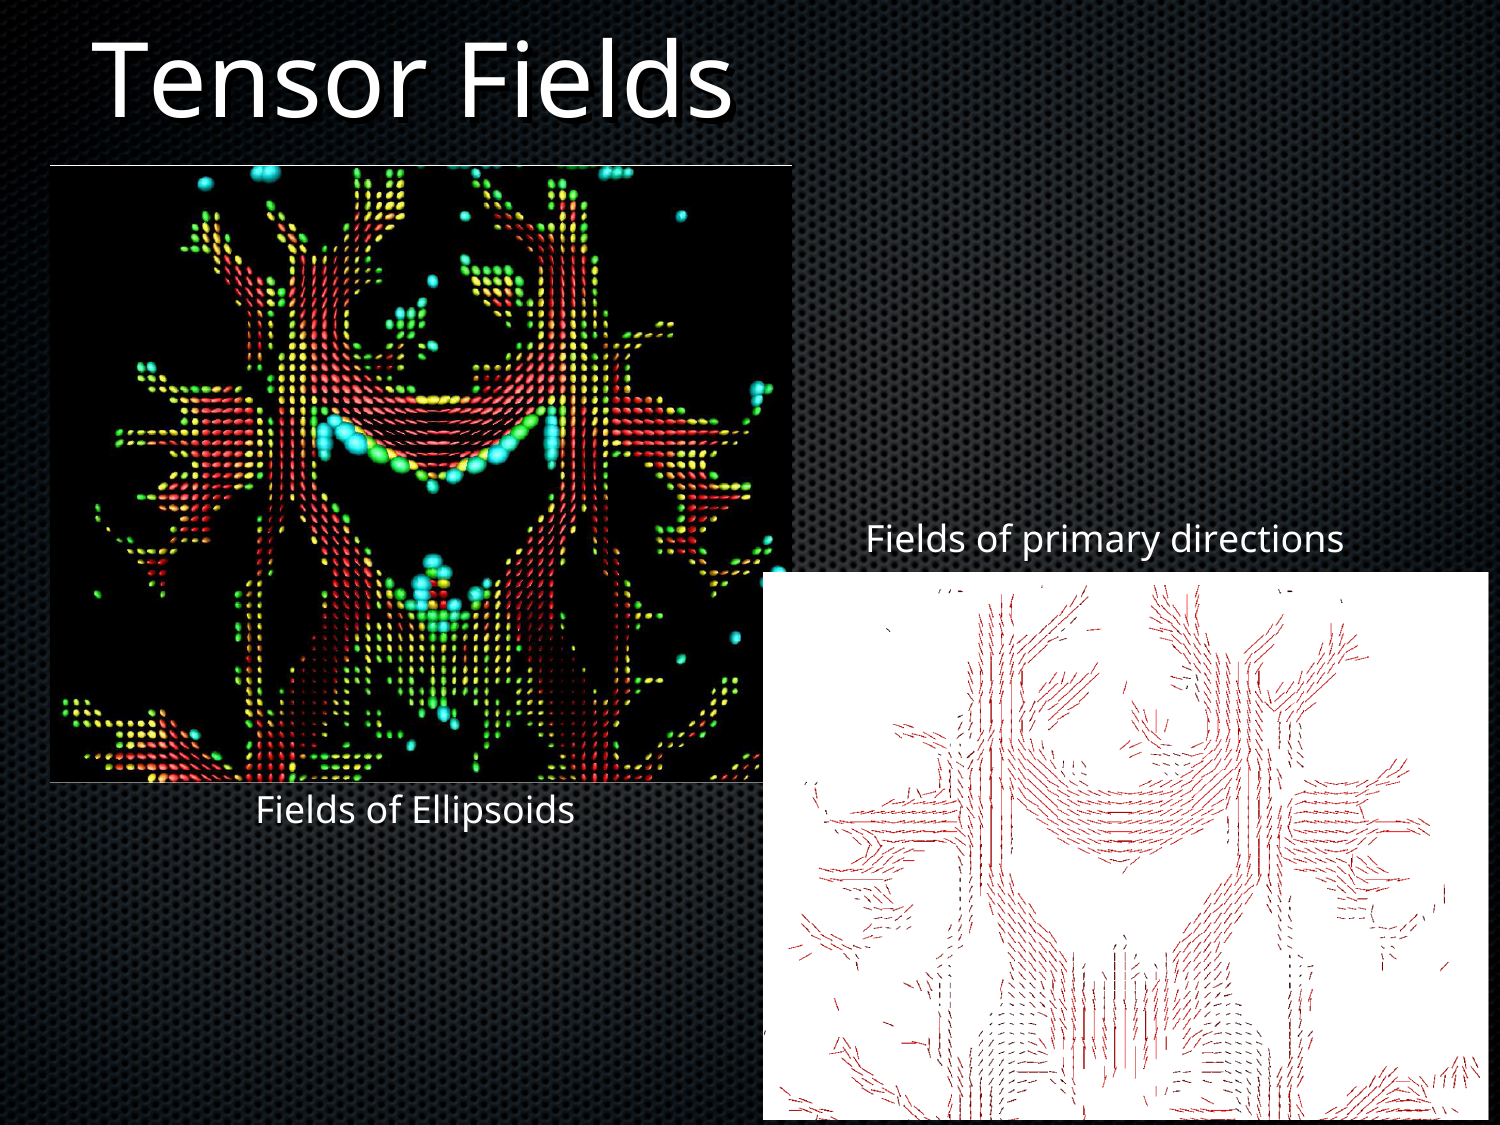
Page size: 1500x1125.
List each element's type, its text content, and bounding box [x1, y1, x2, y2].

title Tensor Fields [82, 5, 1387, 272]
text_box Fields of Ellipsoids [240, 778, 612, 839]
picture [0, 0, 1500, 1125]
text_box Fields of primary directions [850, 507, 1390, 568]
